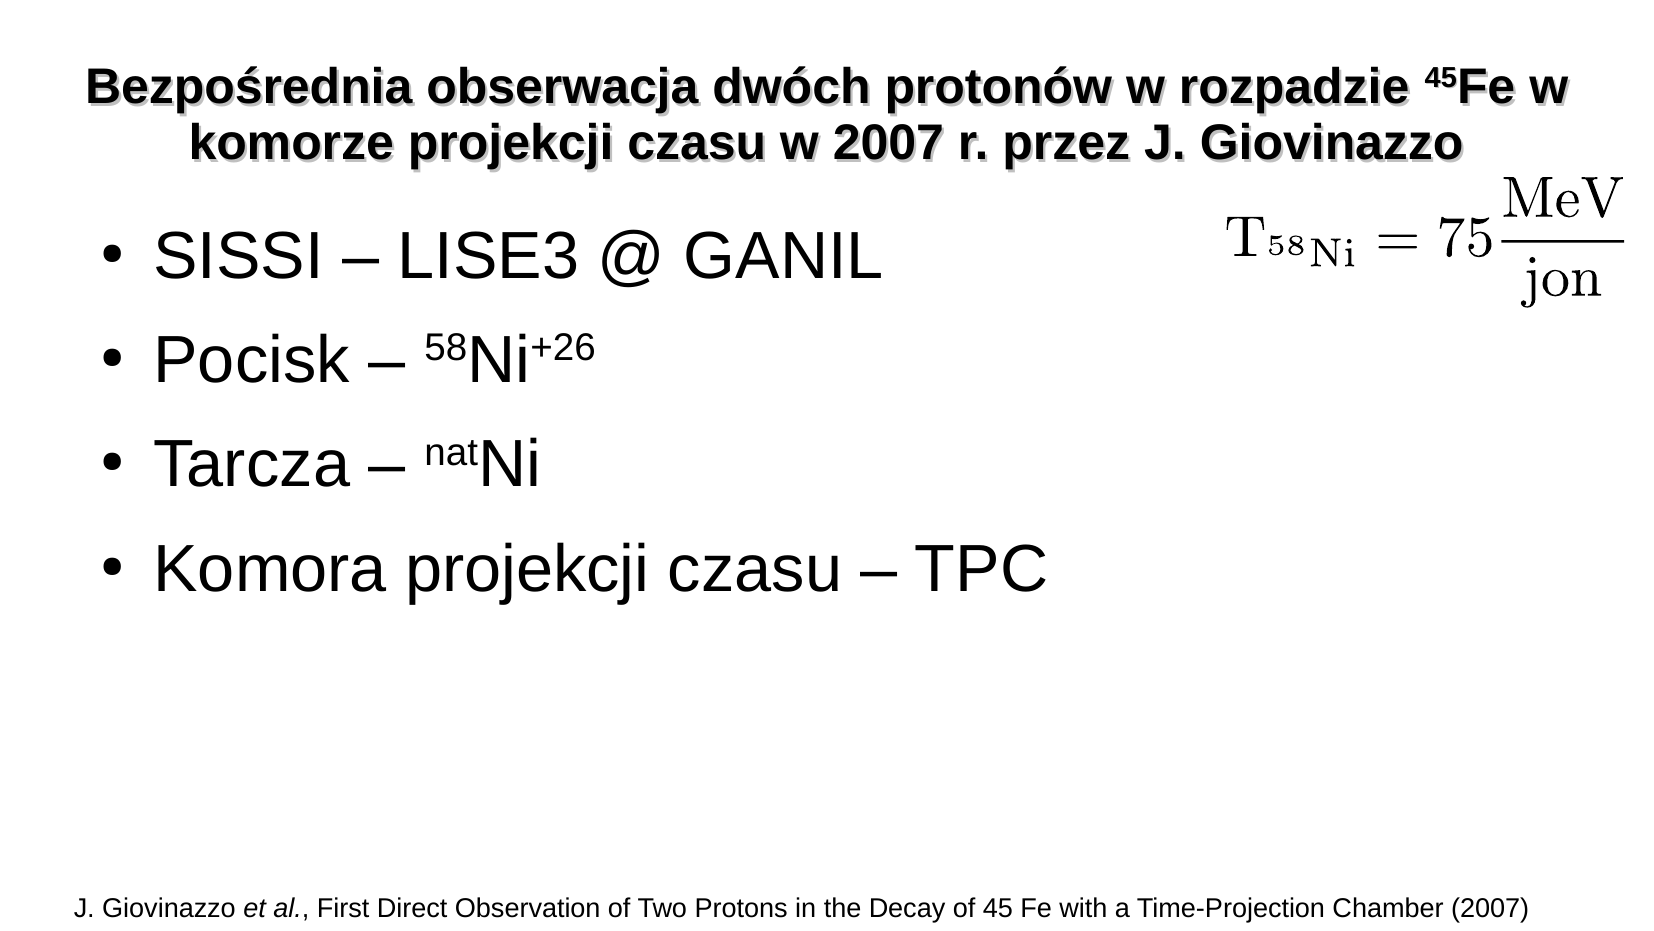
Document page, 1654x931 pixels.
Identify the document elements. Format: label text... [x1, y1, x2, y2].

text_box [1520, 270, 1536, 308]
text_box [1345, 248, 1355, 267]
text_box [1581, 177, 1623, 218]
text_box [1226, 216, 1265, 256]
text_box [1288, 235, 1304, 256]
text_box [1529, 256, 1536, 264]
text_box [1439, 216, 1465, 258]
text_box [1556, 190, 1579, 218]
list SISSI – LISE3 @ GANIL Pocisk – 58Ni+26 Tarcza – natNi Komora projekcji czasu – TPC [82, 217, 1571, 758]
text_box [1571, 270, 1602, 296]
text_box [1268, 235, 1284, 256]
text_box [1468, 217, 1492, 258]
title Bezpośrednia obserwacja dwóch protonów w rozpadzie 45Fe w komorze projekcji czasu w 2007 r. przez J. Giovinazzo [82, 36, 1571, 193]
text_box [1503, 177, 1553, 217]
text_box [1542, 269, 1569, 297]
text_box [1310, 238, 1341, 267]
text_box J. Giovinazzo et al., First Direct Observation of Two Protons in the Decay of 45 Fe with a Time-Projection Chamber (2007) [59, 885, 1654, 931]
